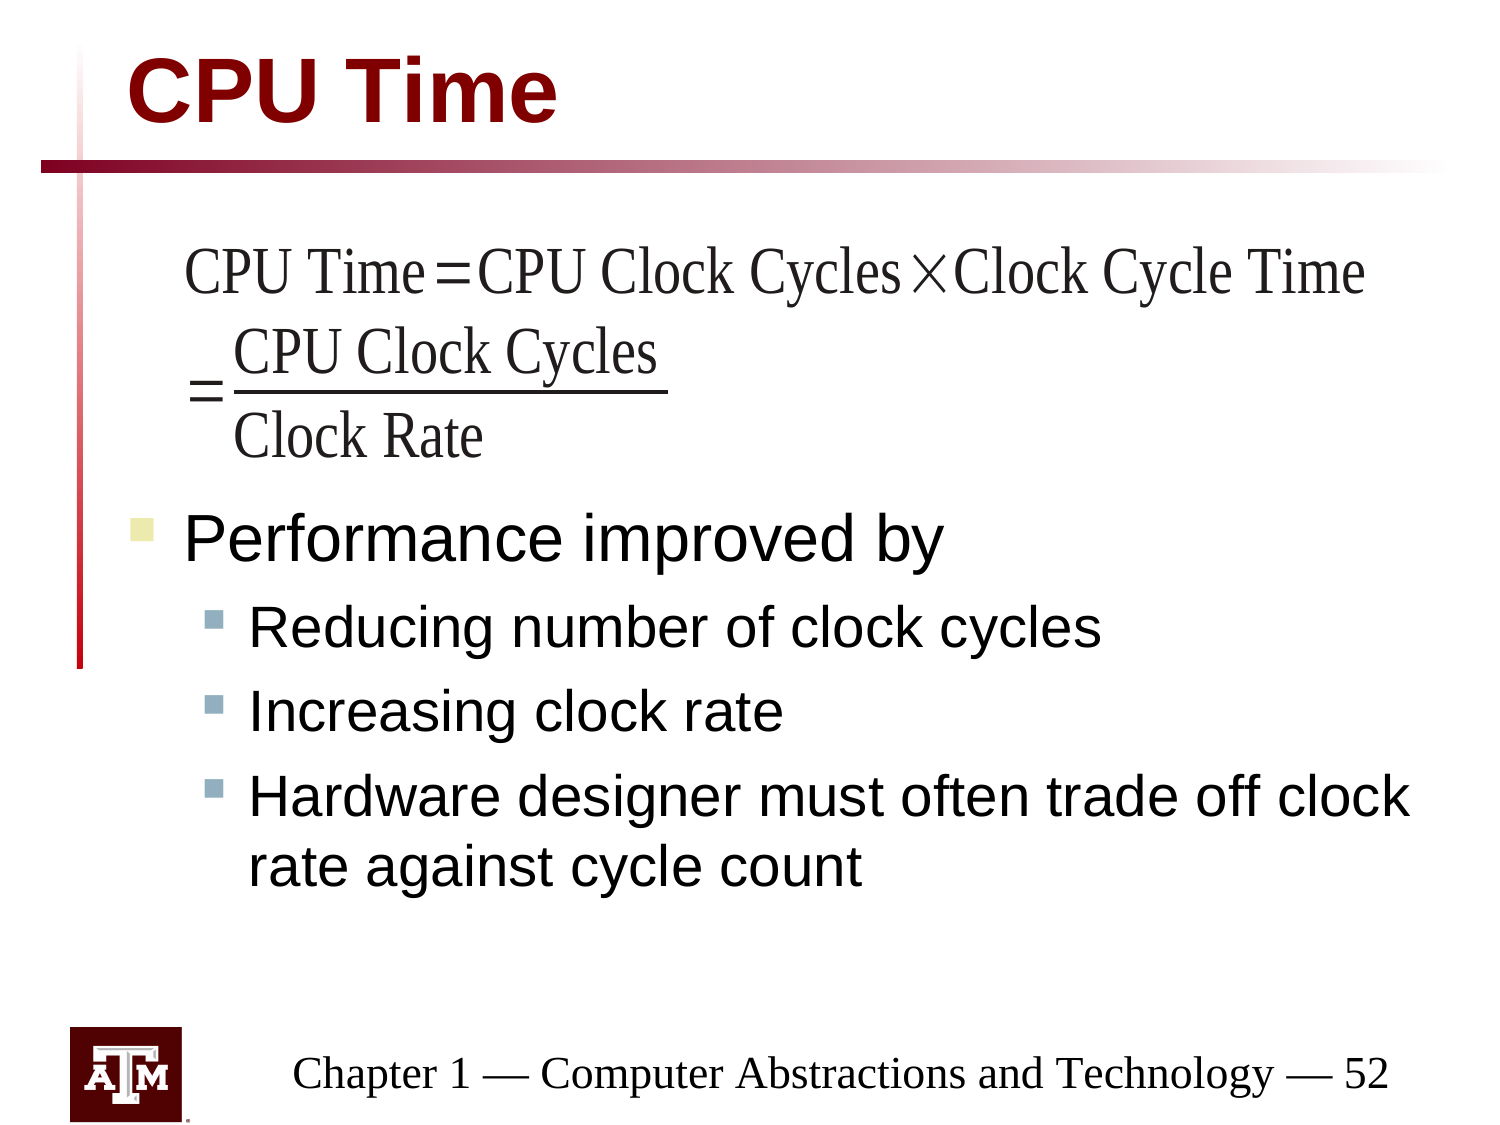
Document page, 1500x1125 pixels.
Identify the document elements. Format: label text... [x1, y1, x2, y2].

title CPU Time [112, 23, 1468, 149]
list Performance improved by Reducing number of clock cycles Increasing clock rate Hardware designer must often trade off clock rate against cycle count [112, 486, 1469, 1024]
chart [170, 234, 1394, 473]
picture [60, 1023, 196, 1125]
